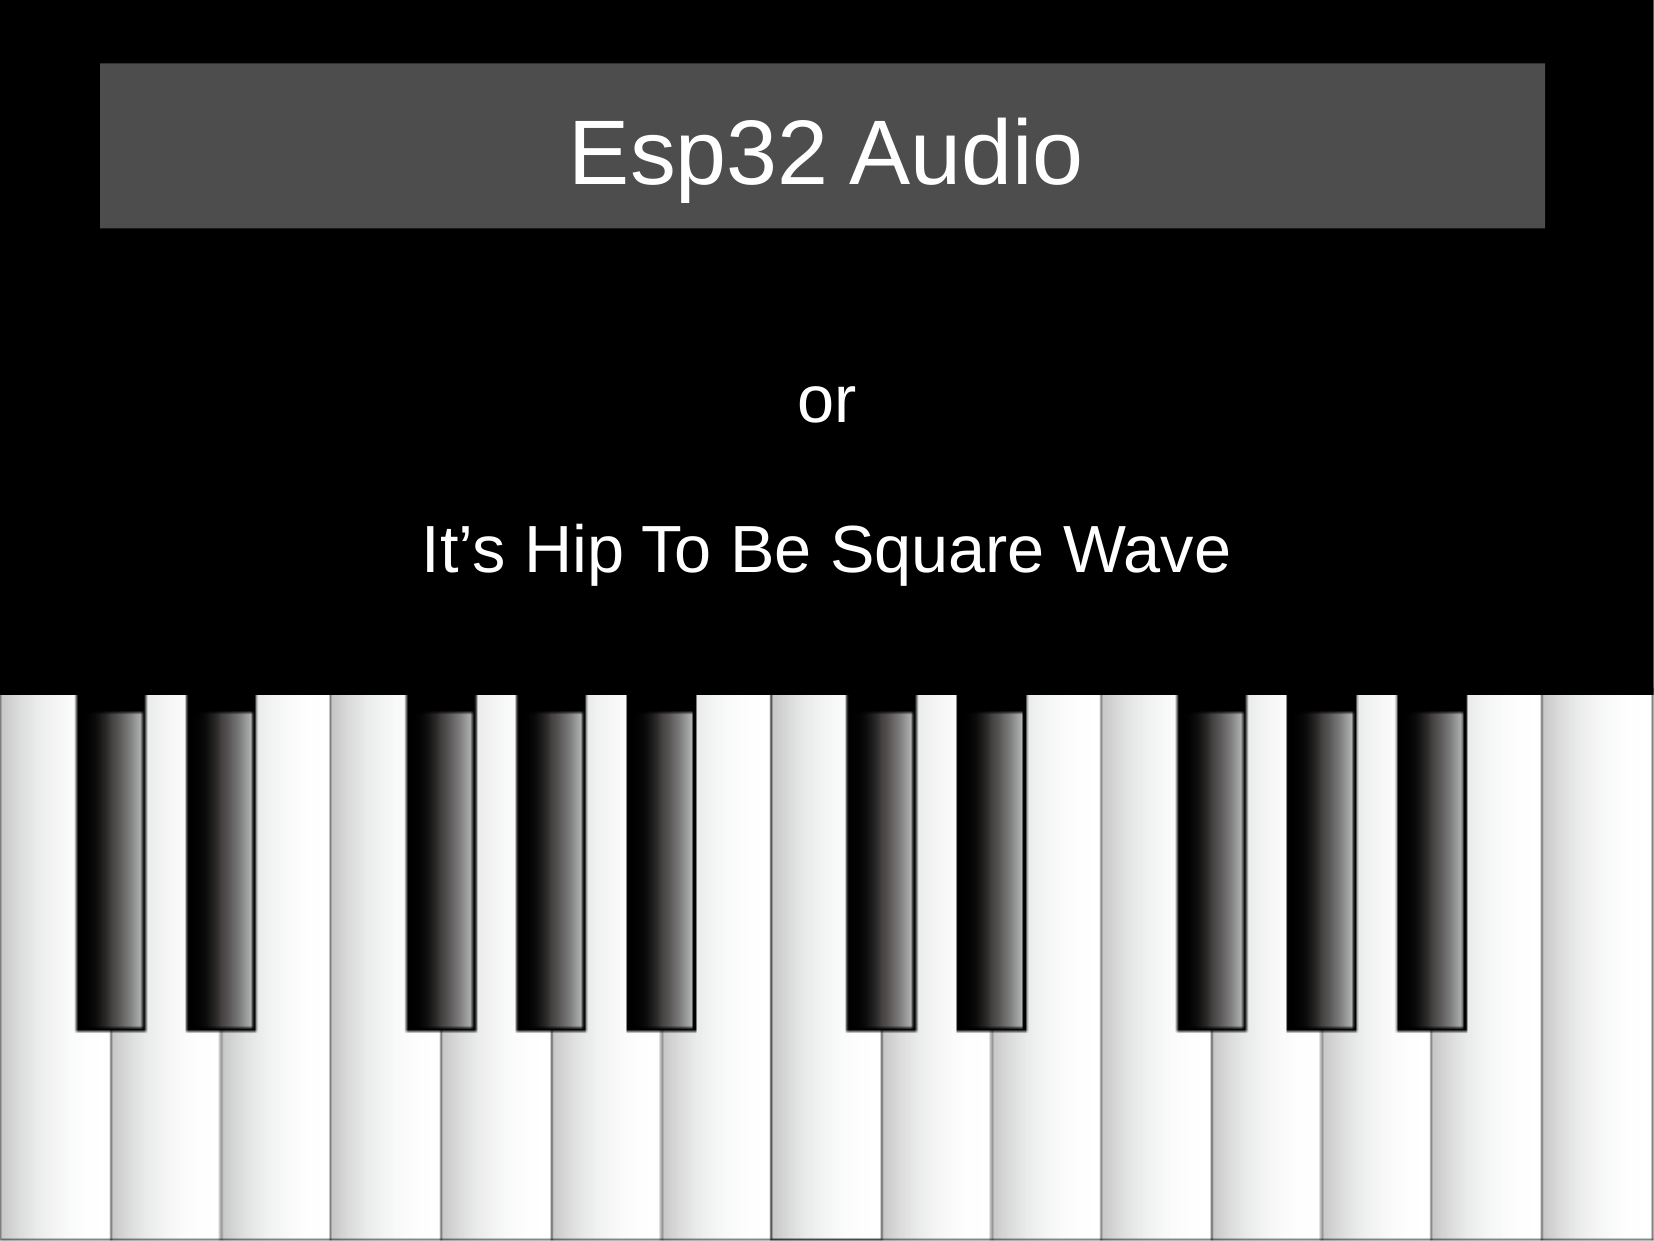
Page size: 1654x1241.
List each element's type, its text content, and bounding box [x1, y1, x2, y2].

picture [0, 695, 1654, 1241]
subtitle or It’s Hip To Be Square Wave [82, 290, 1571, 659]
title Esp32 Audio [82, 49, 1571, 257]
